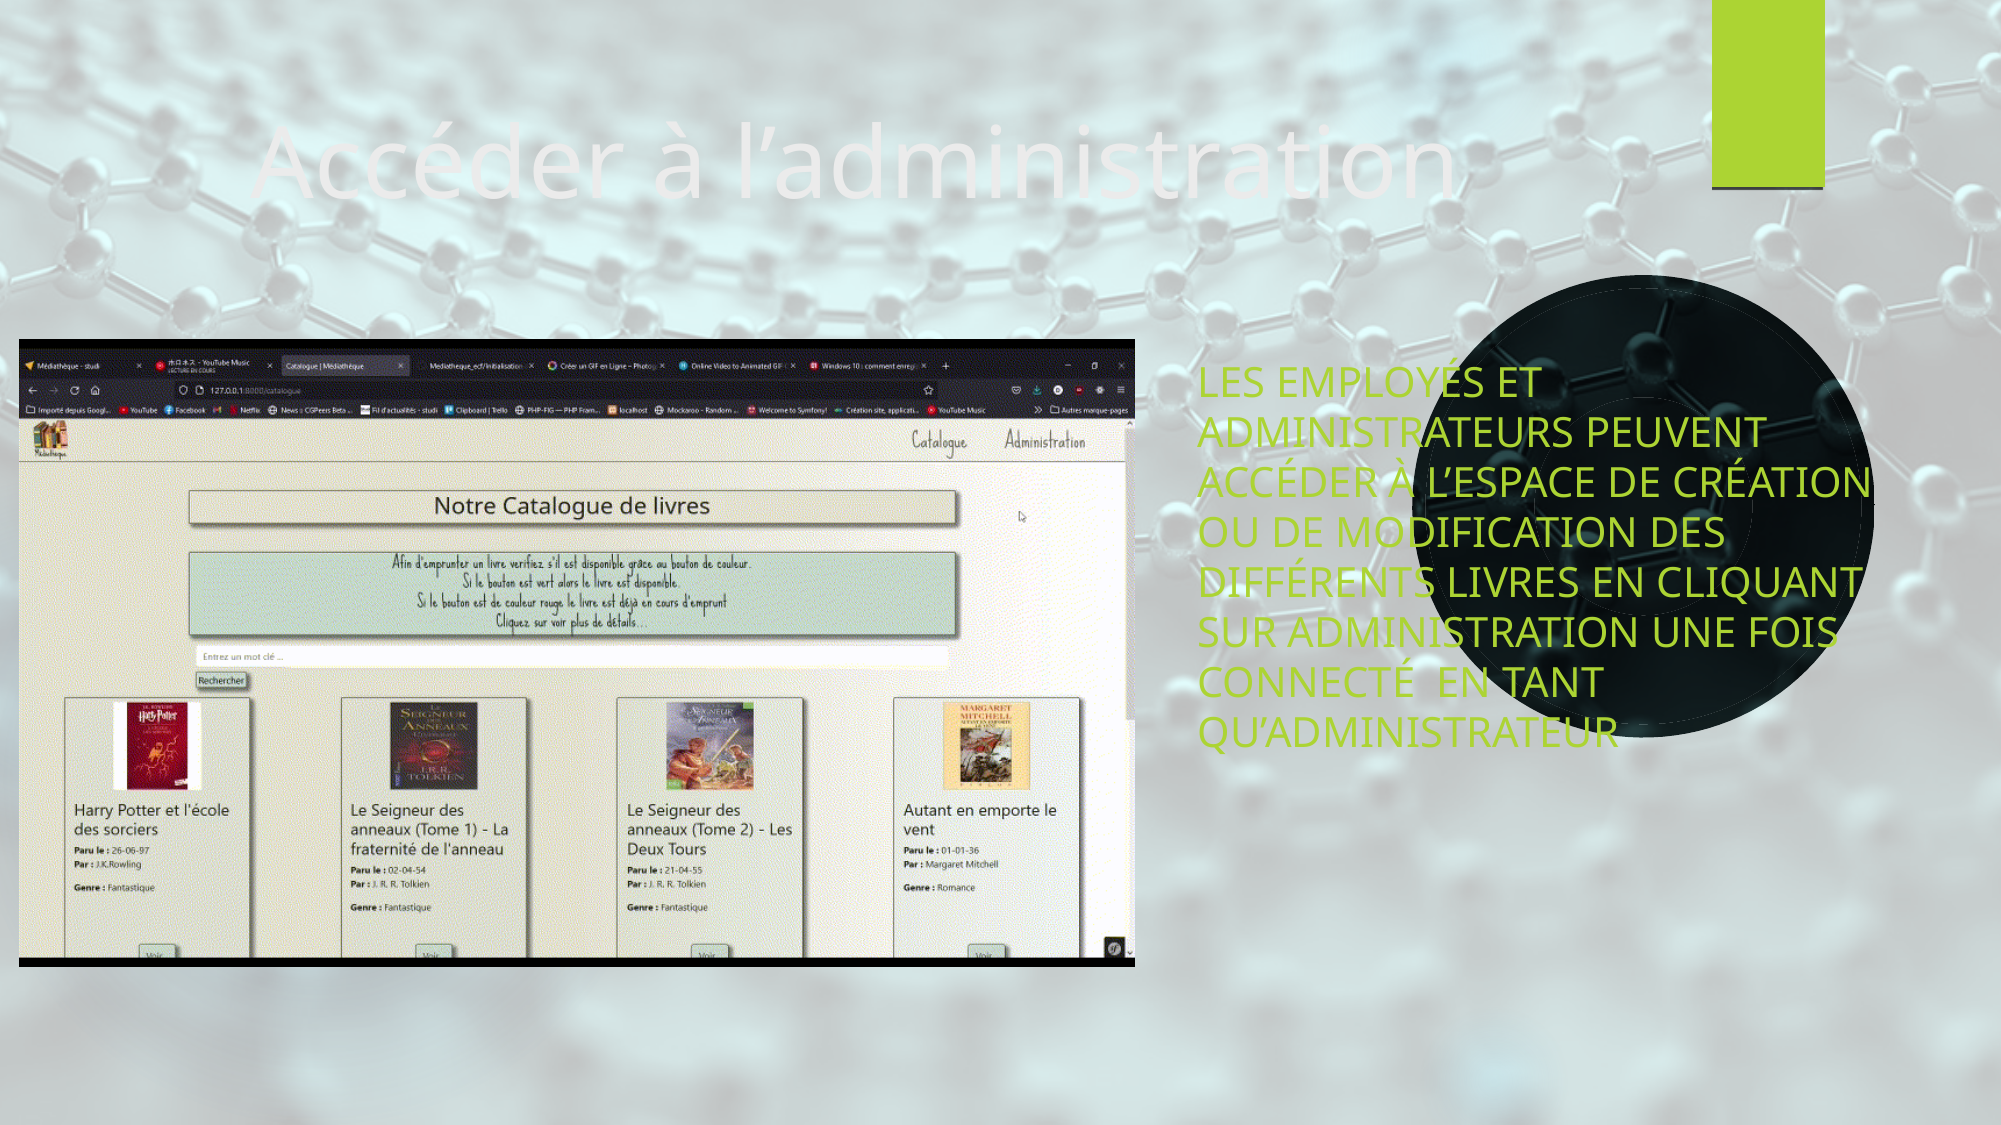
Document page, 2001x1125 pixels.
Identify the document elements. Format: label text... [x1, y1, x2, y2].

picture [0, 0, 2000, 1125]
subtitle Les employés et administrateurs peuvent accéder à l’espace de création ou de modification des différents livres en Cliquant sur Administration une fois connecté en tant qu’administrateur [1182, 347, 1906, 778]
title Accéder à l’administration [235, 90, 1594, 215]
text_box [1712, 0, 1825, 187]
